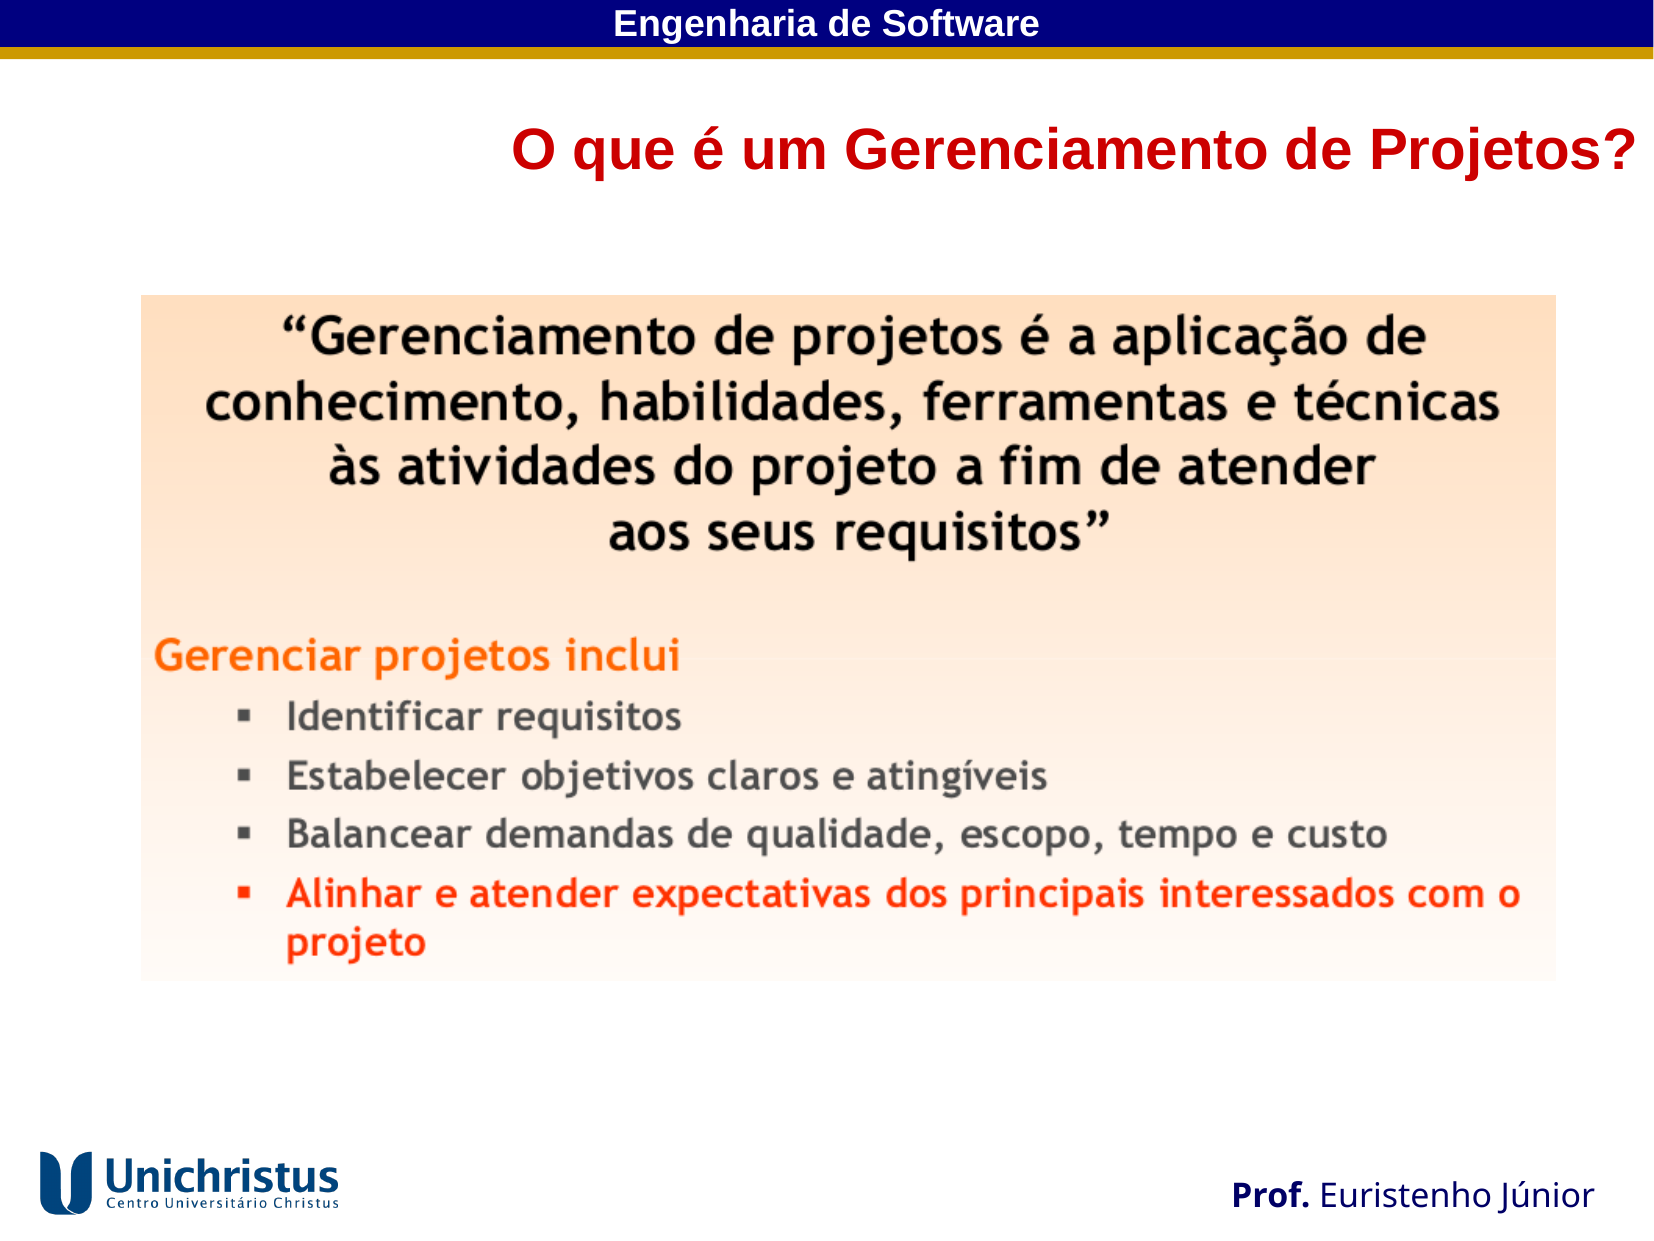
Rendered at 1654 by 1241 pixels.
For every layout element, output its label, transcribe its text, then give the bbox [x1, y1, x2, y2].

picture [141, 295, 1556, 981]
text_box Prof. Euristenho Júnior [1216, 1163, 1654, 1224]
text_box Engenharia de Software [0, 0, 1654, 47]
picture [35, 1148, 343, 1217]
text_box [0, 47, 1654, 60]
text_box O que é um Gerenciamento de Projetos? [496, 109, 1654, 189]
